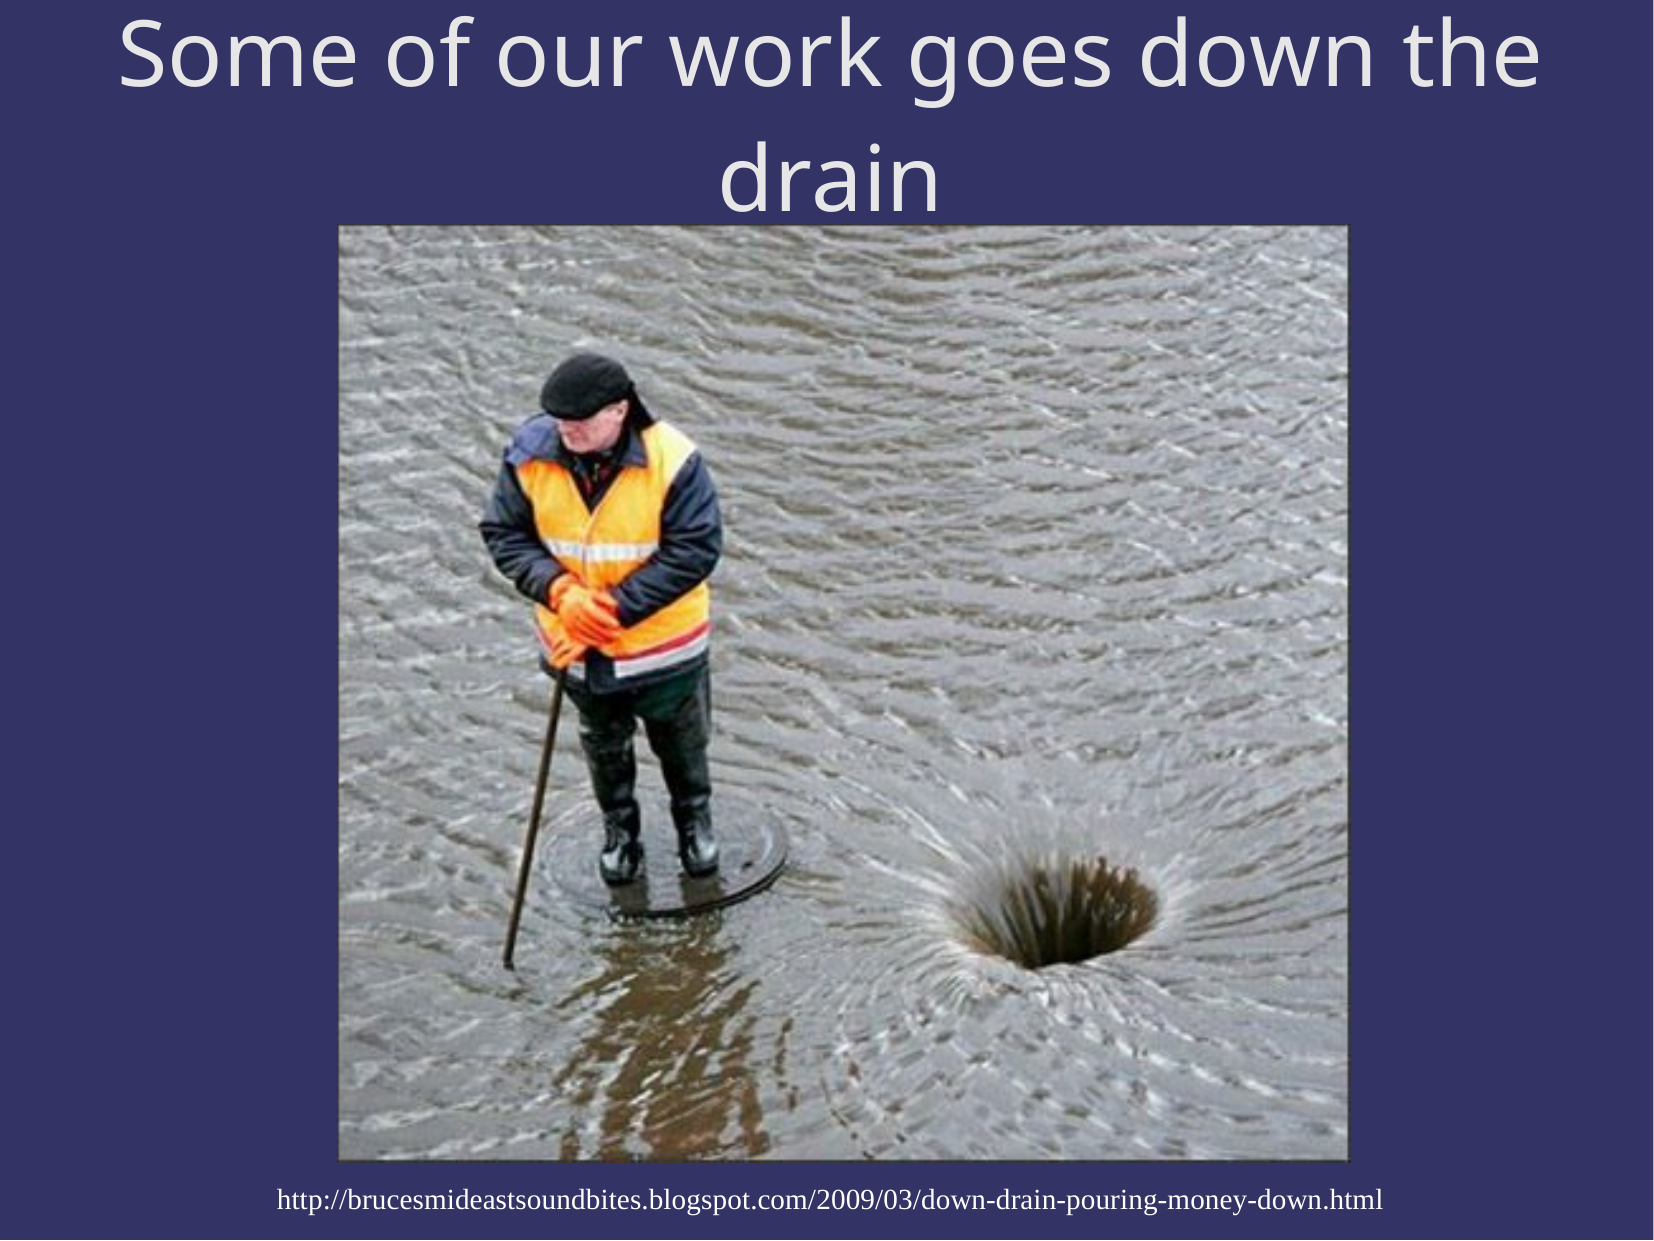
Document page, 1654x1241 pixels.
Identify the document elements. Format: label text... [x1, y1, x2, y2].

text_box http://brucesmideastsoundbites.blogspot.com/2009/03/down-drain-pouring-money-down.html [86, 1162, 1576, 1238]
picture [337, 226, 1351, 1163]
title Some of our work goes down the drain [86, 1, 1576, 226]
